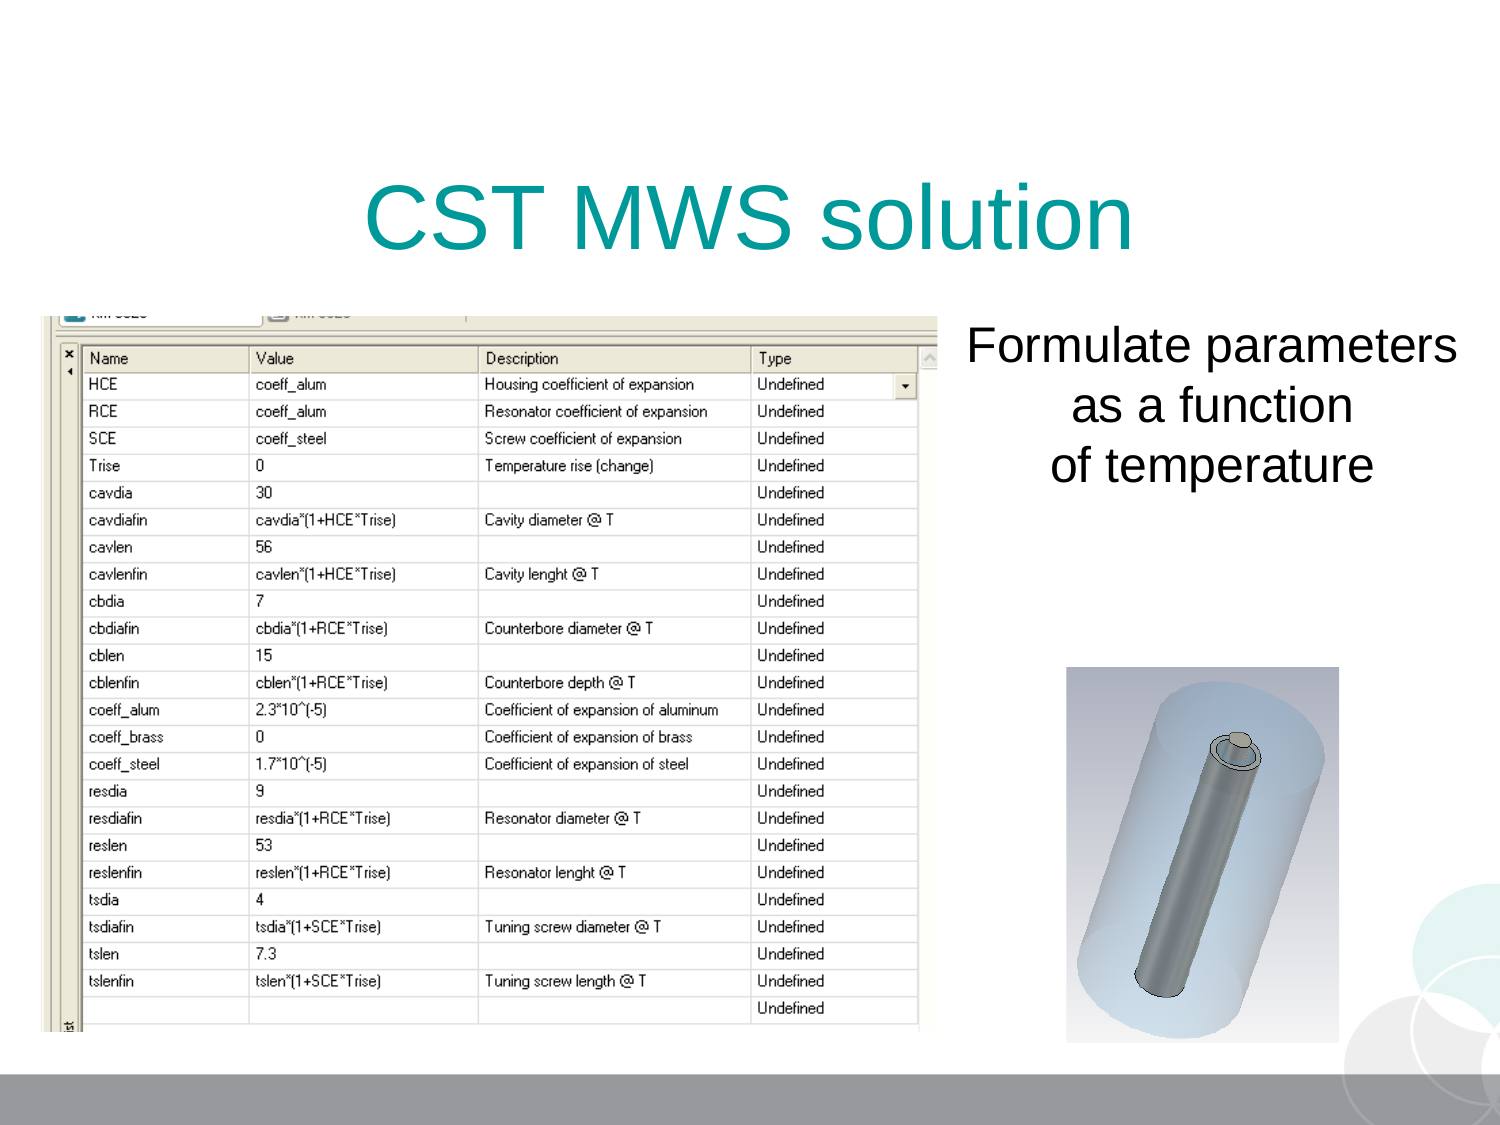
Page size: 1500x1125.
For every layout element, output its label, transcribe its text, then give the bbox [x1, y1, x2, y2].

text_box Formulate parameters as a function of temperature [951, 304, 1474, 501]
title CST MWS solution [62, 137, 1438, 288]
picture [0, 316, 1500, 1125]
